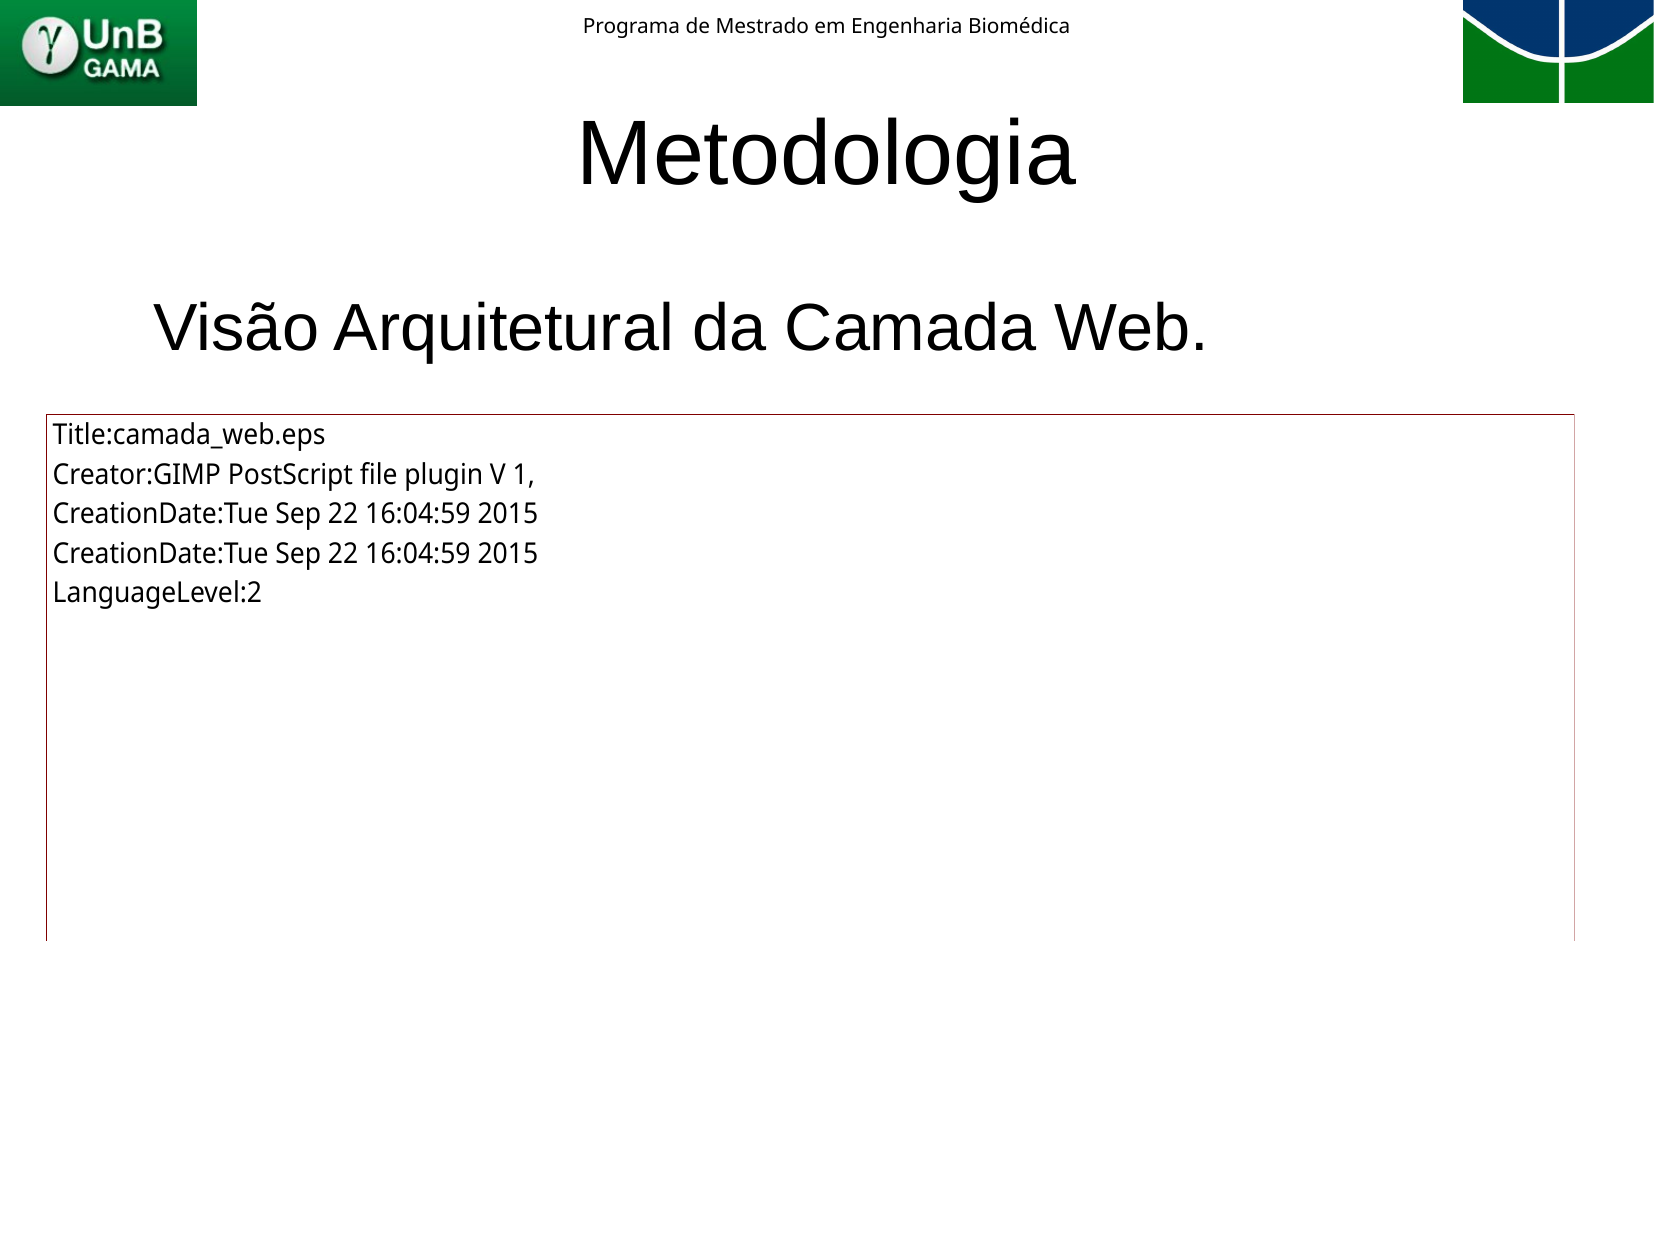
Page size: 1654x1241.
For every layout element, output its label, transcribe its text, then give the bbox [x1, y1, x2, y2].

picture [1463, 0, 1654, 103]
title Metodologia [82, 49, 1571, 257]
picture [44, 412, 1575, 941]
list Visão Arquitetural da Camada Web. [82, 290, 1571, 378]
picture [0, 0, 197, 106]
